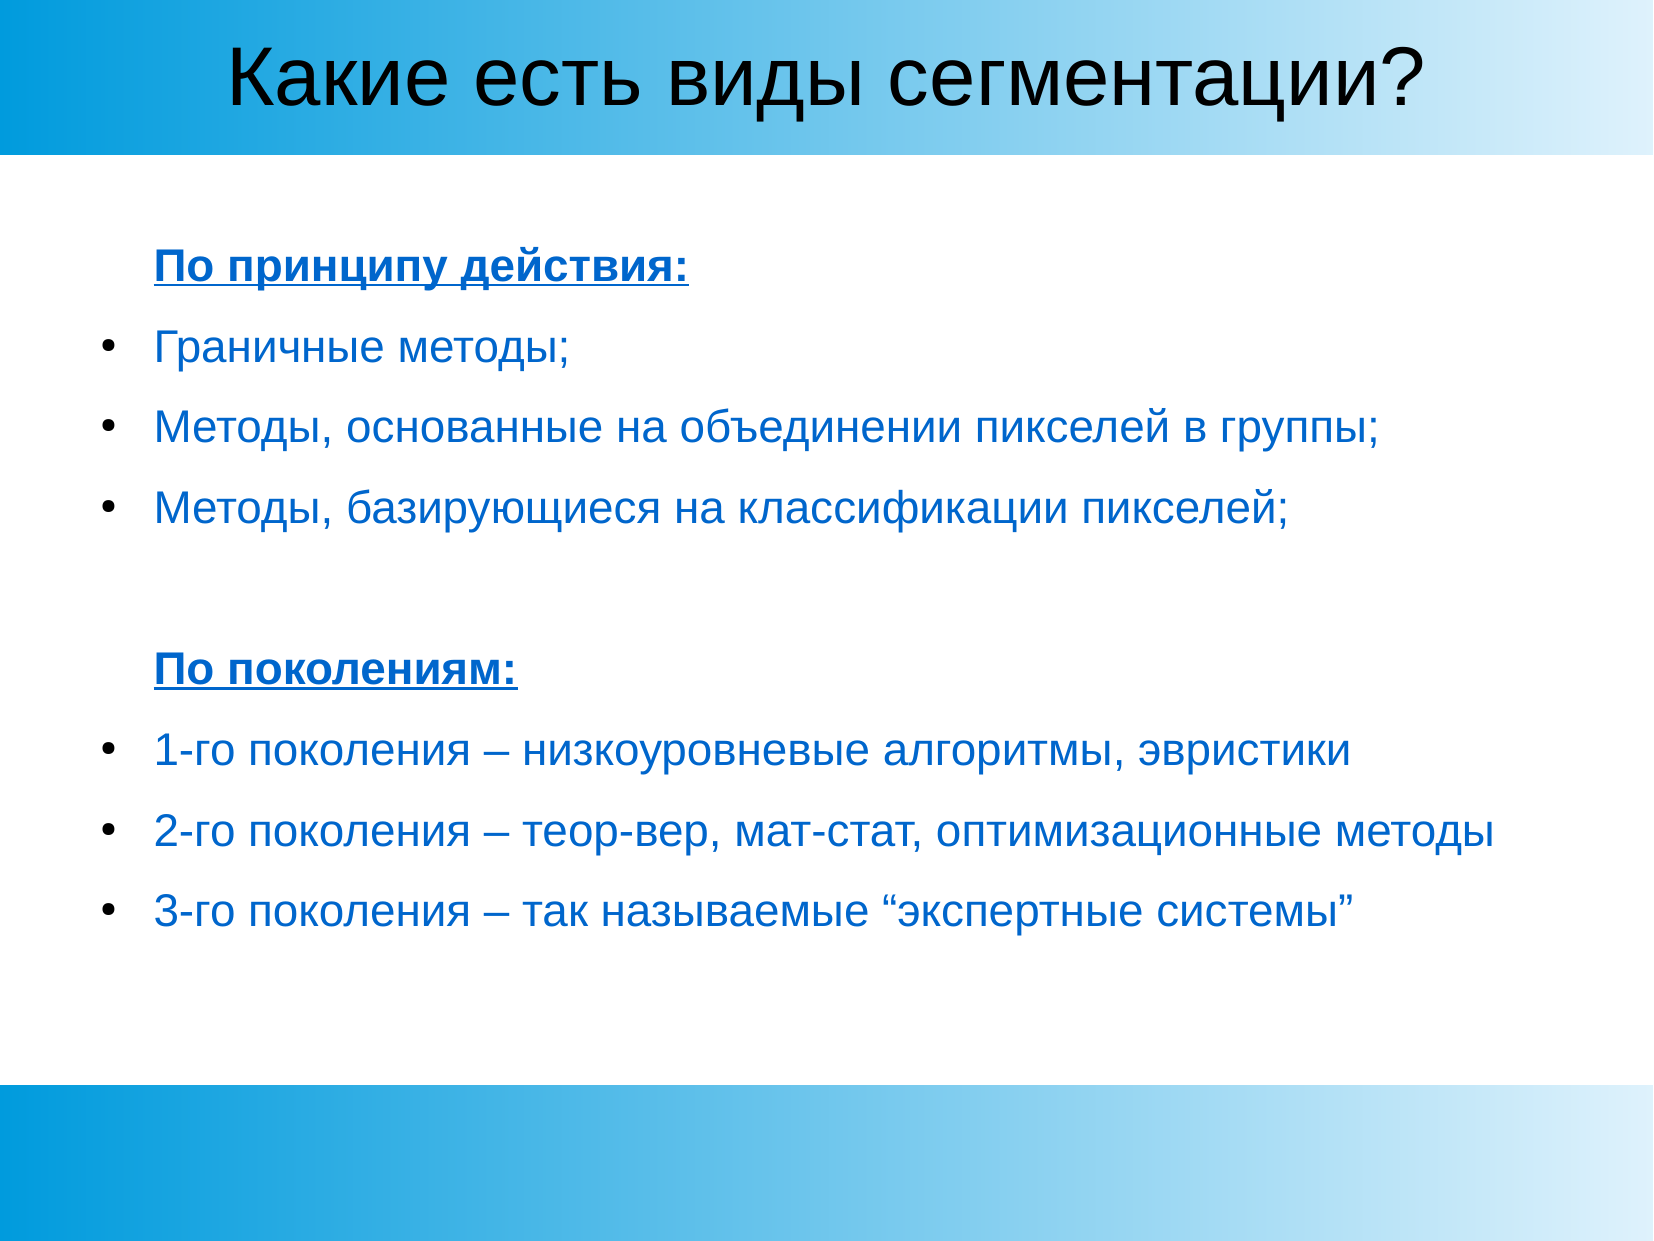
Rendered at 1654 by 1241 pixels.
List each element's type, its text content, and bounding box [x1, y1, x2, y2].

title Какие есть виды сегментации? [82, 0, 1571, 154]
list По принципу действия: Граничные методы; Методы, основанные на объединении пикселей в группы; Методы, базирующиеся на классификации пикселей; По поколениям: 1-го поколения – низкоуровневые алгоритмы, эвристики 2-го поколения – теор-вер, мат-стат, оптимизационные методы 3-го поколения – так называемые “экспертные системы” [82, 240, 1571, 1010]
